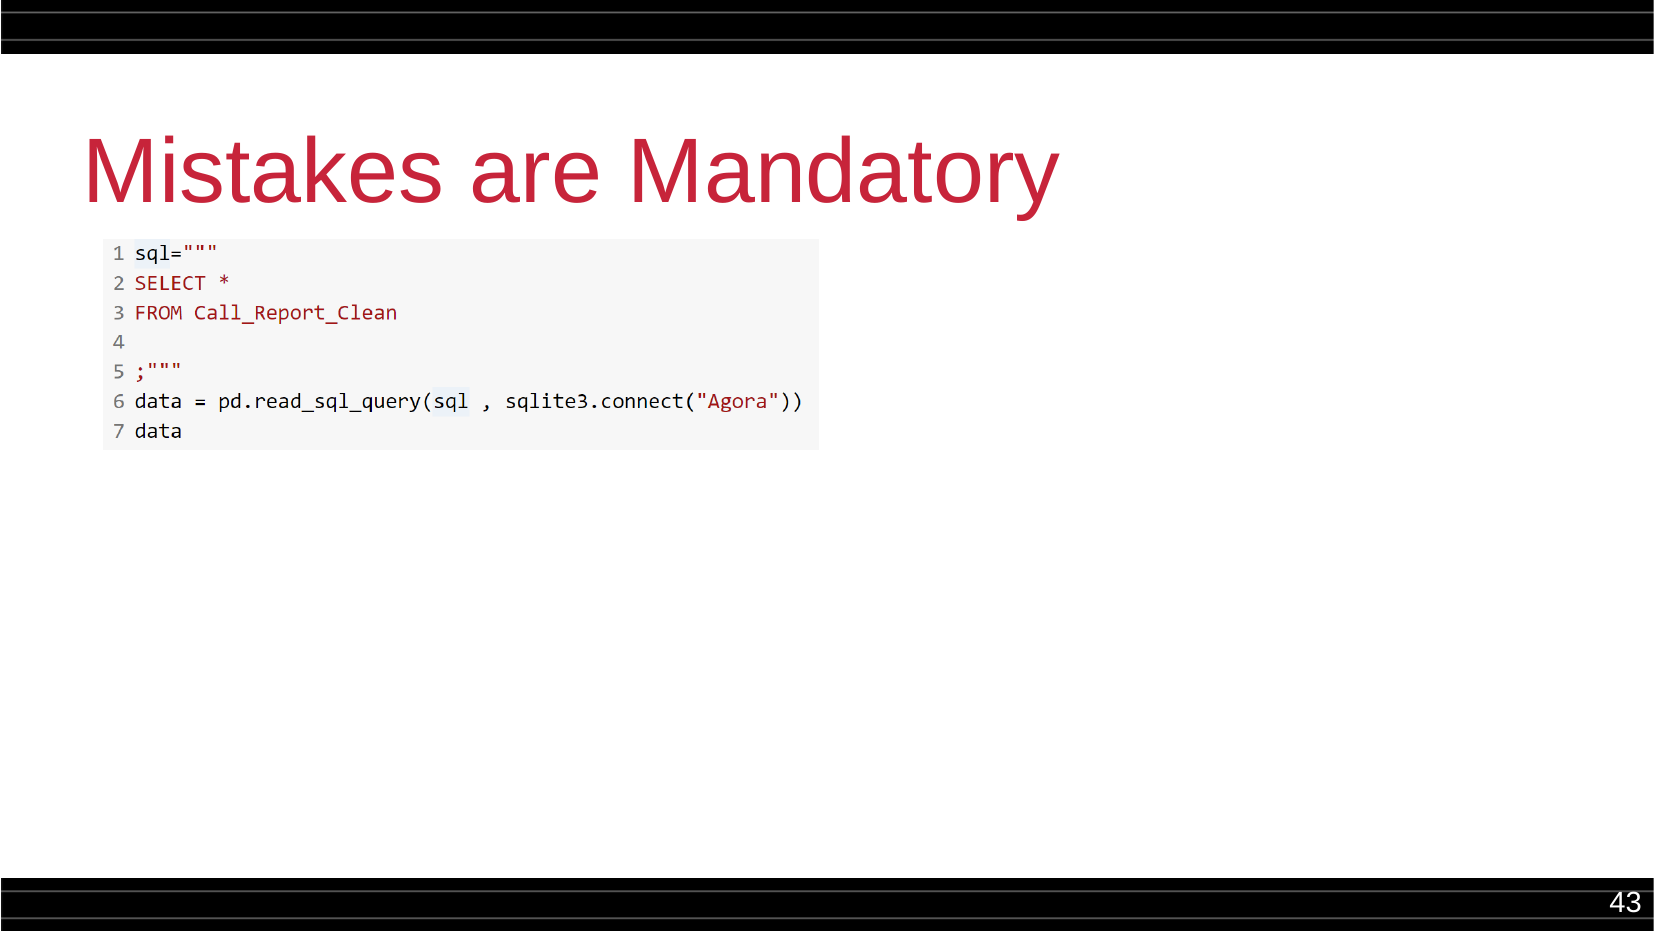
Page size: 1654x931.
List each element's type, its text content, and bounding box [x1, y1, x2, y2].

picture [103, 239, 819, 451]
title Mistakes are Mandatory [82, 92, 1571, 249]
picture [1, 878, 1654, 931]
picture [1, 0, 1654, 54]
